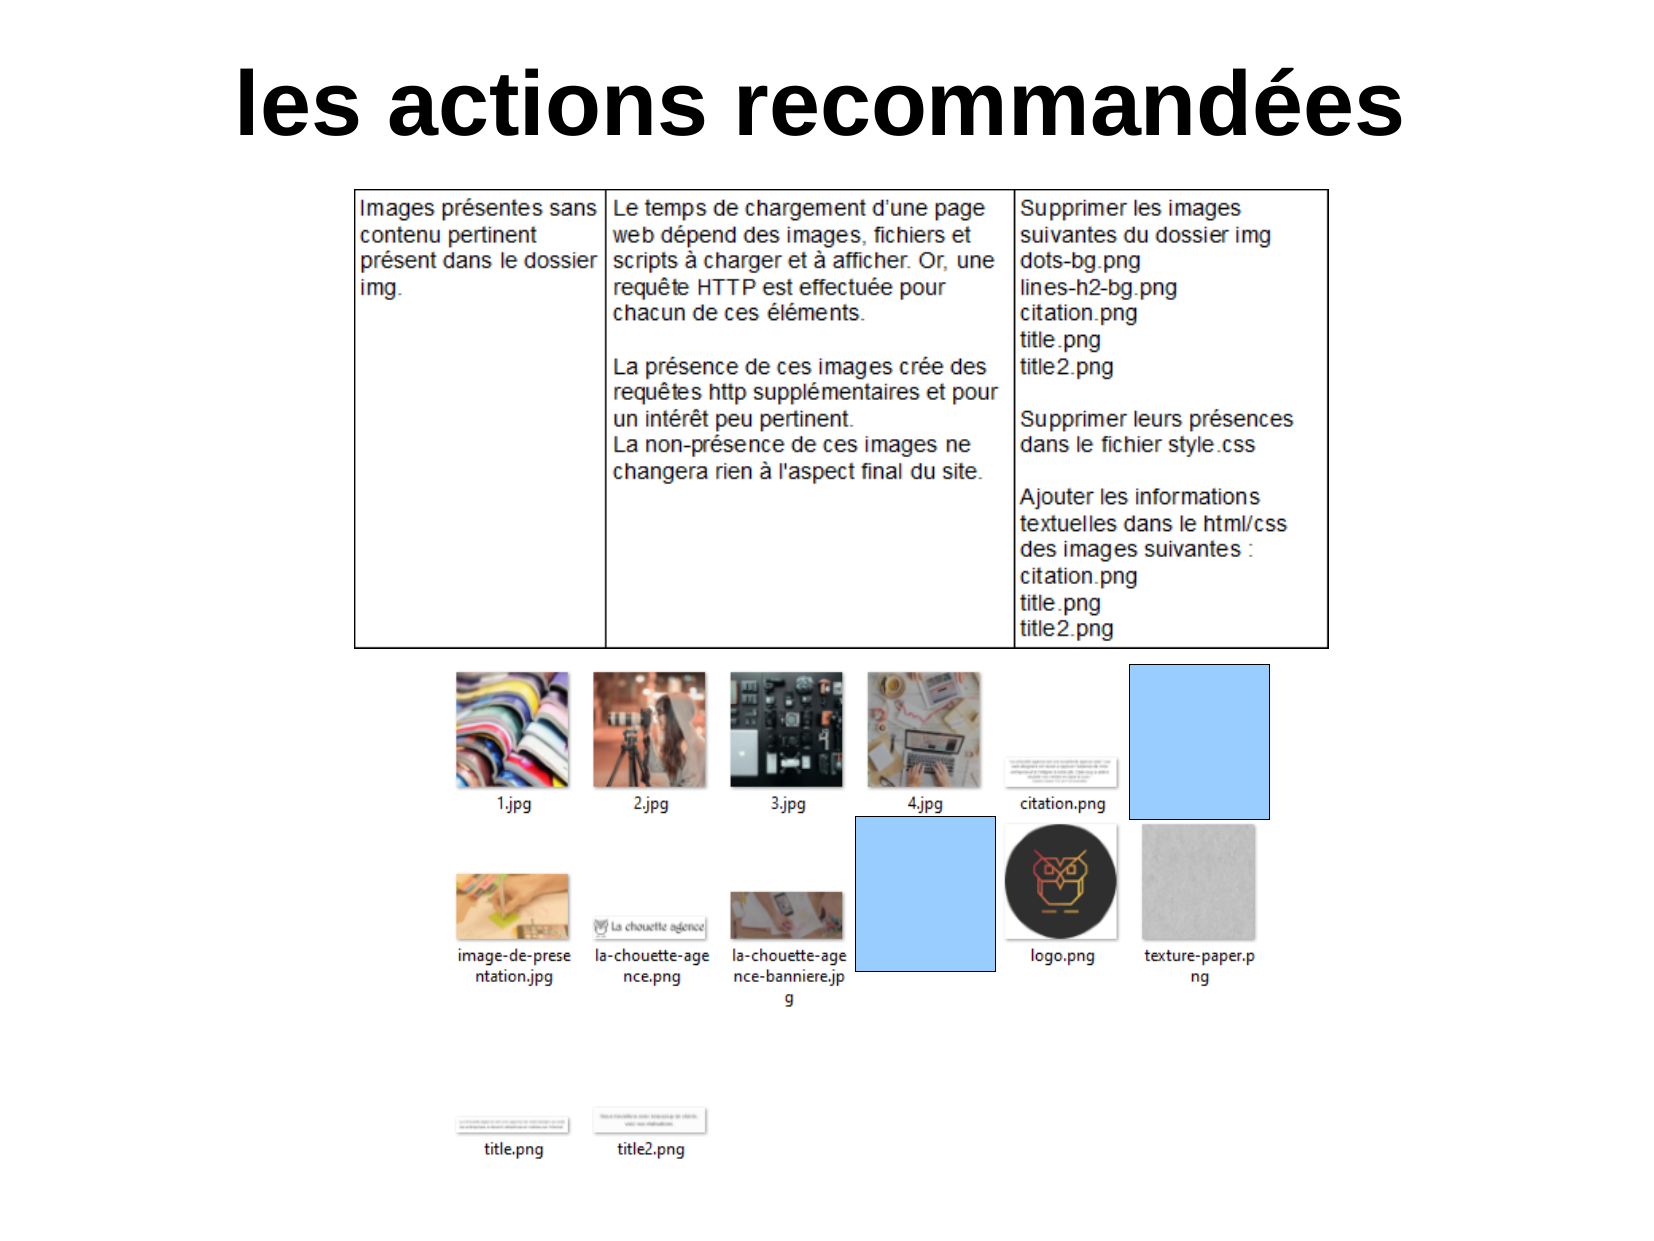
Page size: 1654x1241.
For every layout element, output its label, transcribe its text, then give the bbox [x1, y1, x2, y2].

text_box [855, 816, 996, 972]
picture [443, 664, 1270, 1181]
title les actions recommandées [76, 0, 1565, 208]
picture [354, 189, 1329, 650]
text_box [1129, 664, 1270, 820]
